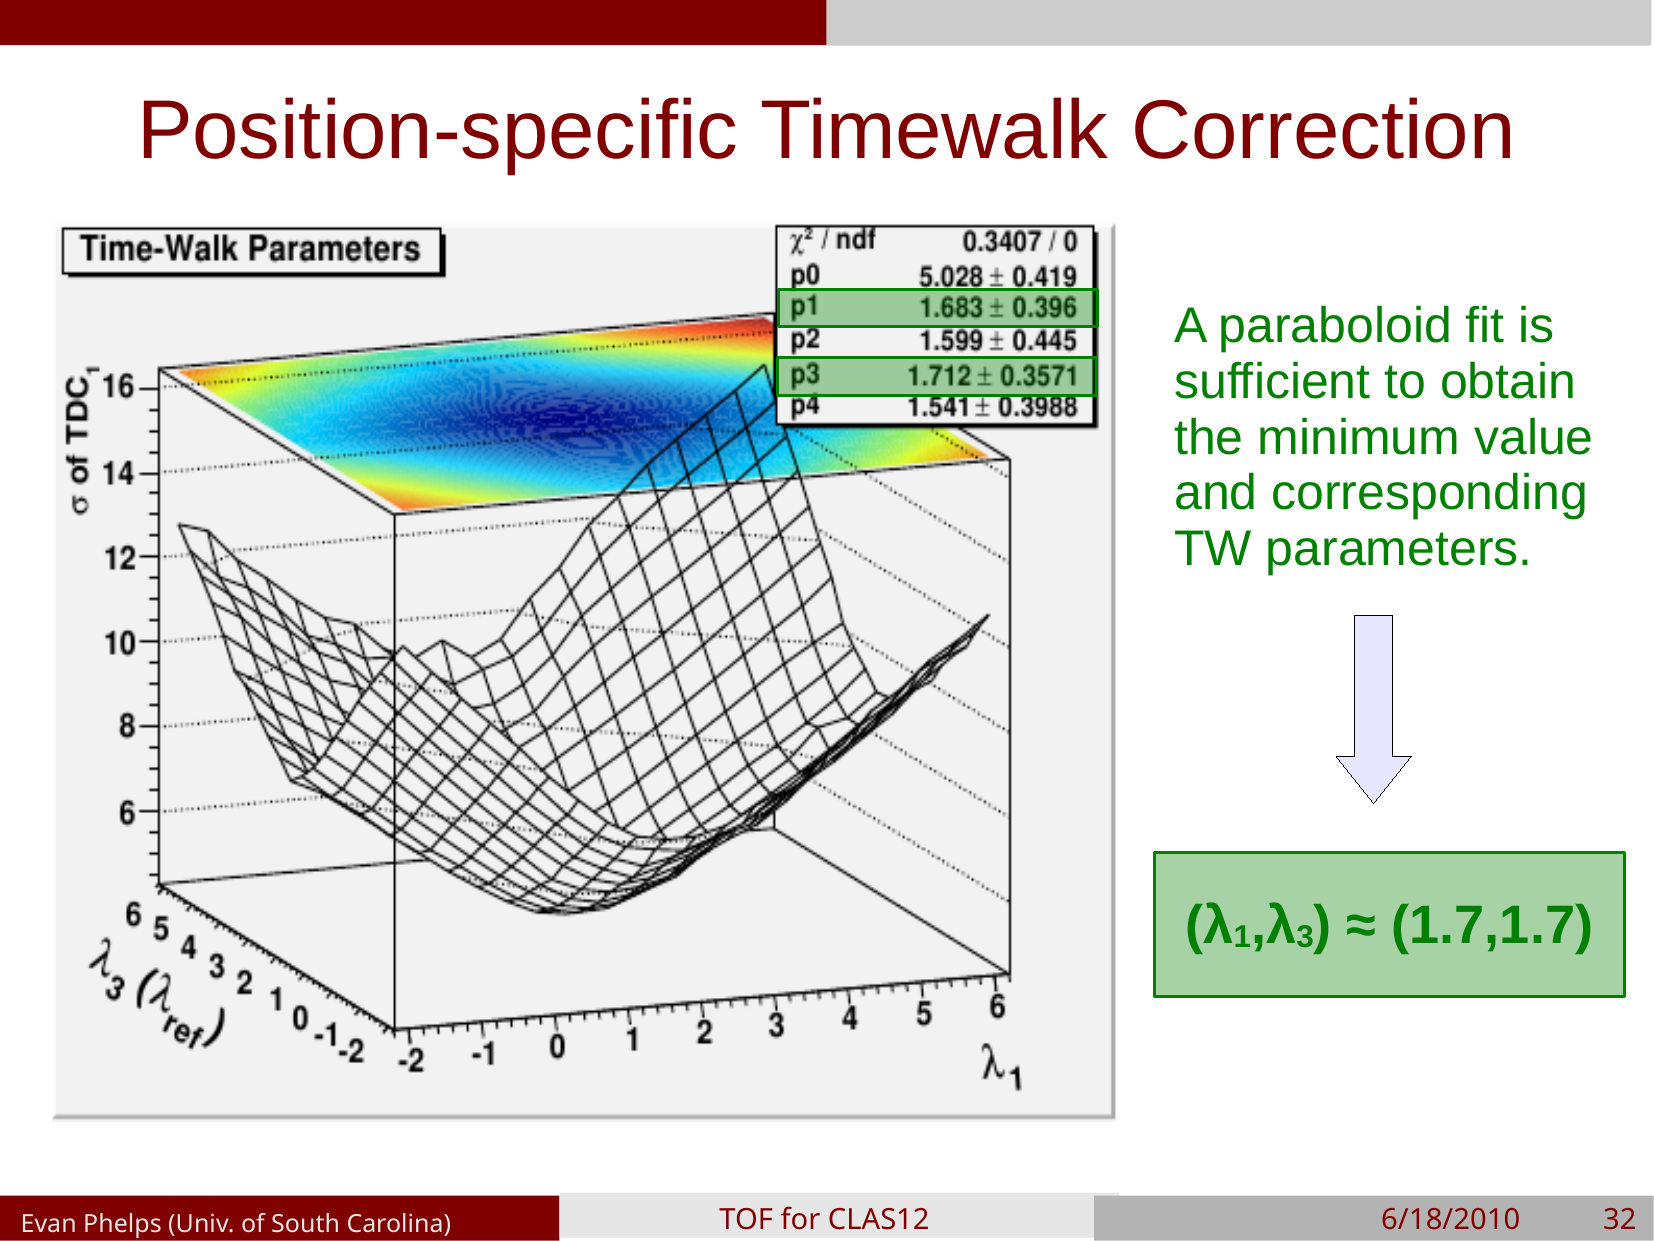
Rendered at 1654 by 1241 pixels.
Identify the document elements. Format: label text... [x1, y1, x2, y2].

picture [52, 221, 1118, 1122]
text_box [1336, 615, 1412, 804]
text_box [777, 357, 1097, 396]
text_box [25, 225, 364, 296]
text_box [778, 289, 1098, 327]
text_box (λ1,λ3) ≈ (1.7,1.7) [1154, 852, 1625, 997]
text_box A paraboloid fit is sufficient to obtain the minimum value and corresponding TW parameters. [1159, 289, 1610, 584]
title Position-specific Timewalk Correction [82, 68, 1571, 192]
